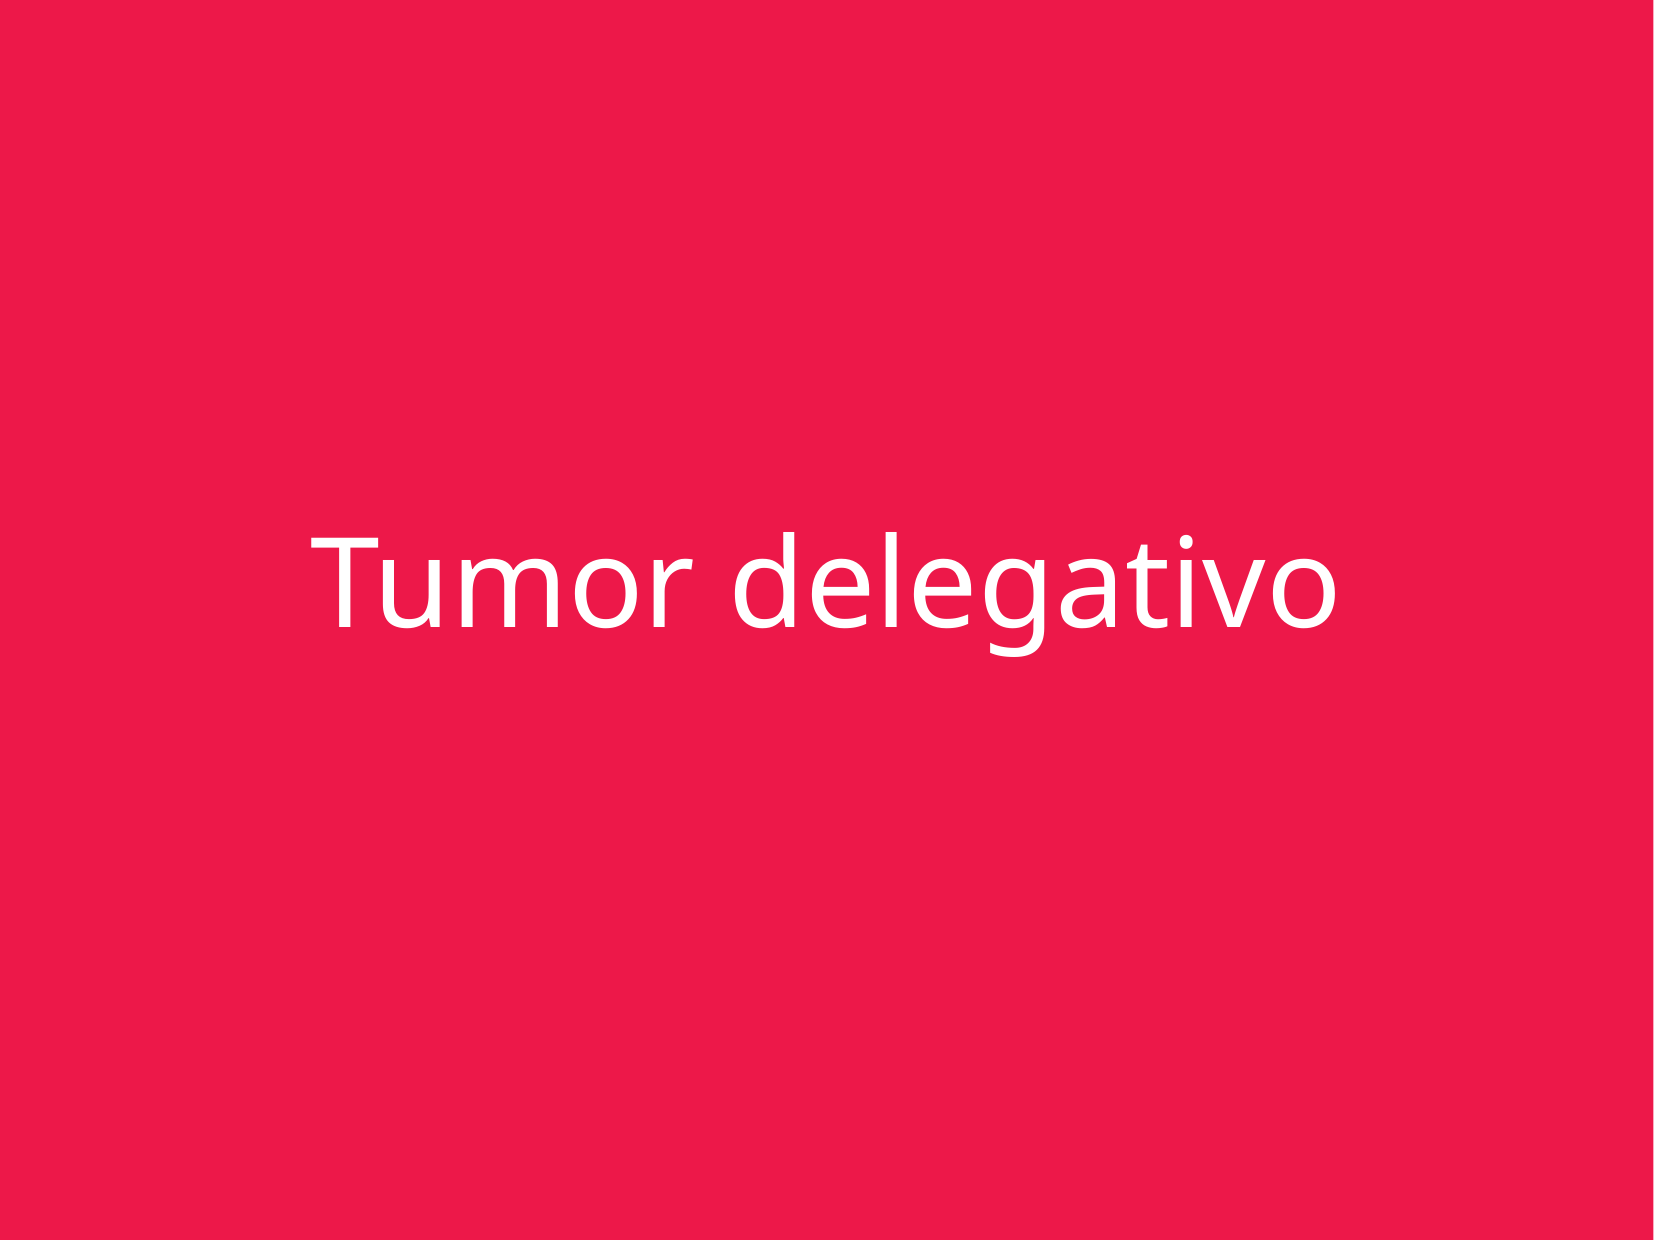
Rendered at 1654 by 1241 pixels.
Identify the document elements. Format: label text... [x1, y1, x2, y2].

subtitle Tumor delegativo [82, 56, 1571, 1102]
